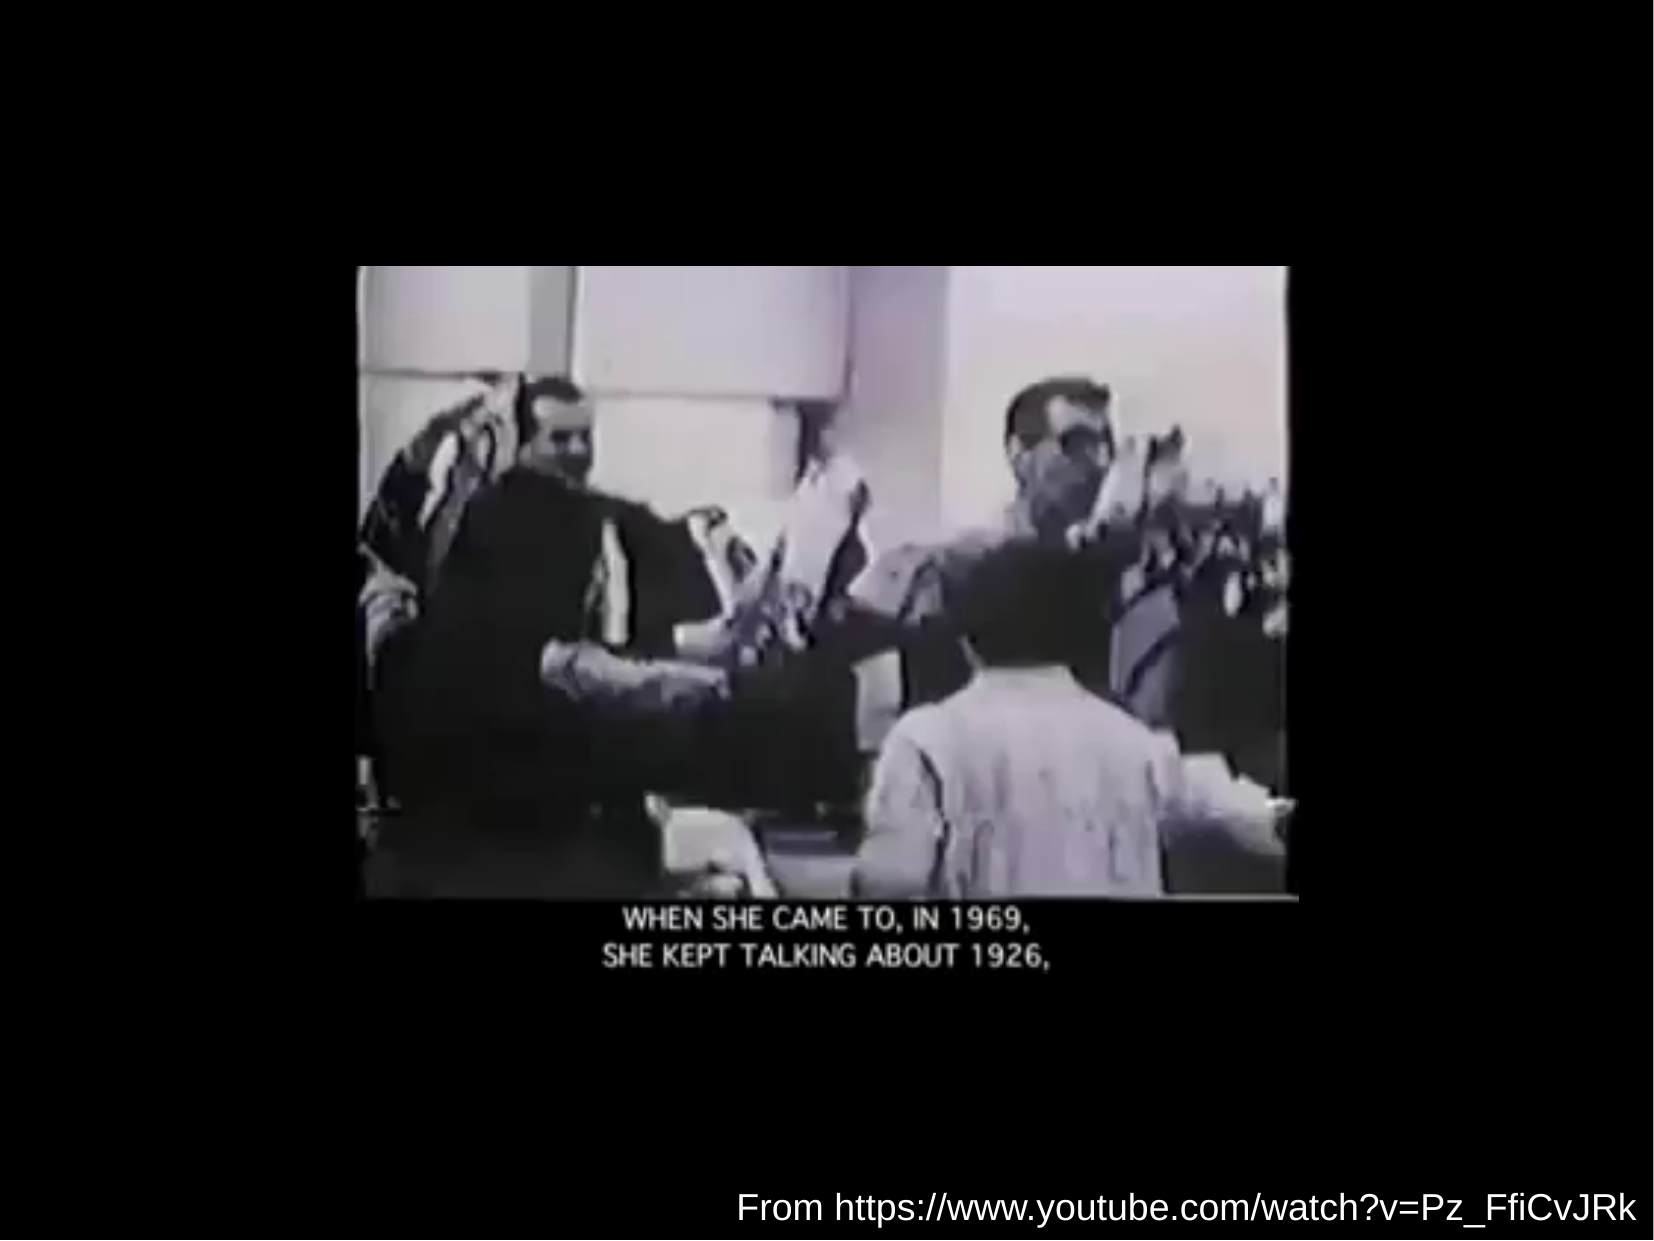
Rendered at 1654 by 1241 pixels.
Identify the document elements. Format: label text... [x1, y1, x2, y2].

text_box From https://www.youtube.com/watch?v=Pz_FfiCvJRk [721, 1179, 1652, 1236]
text_box [354, 266, 1300, 975]
